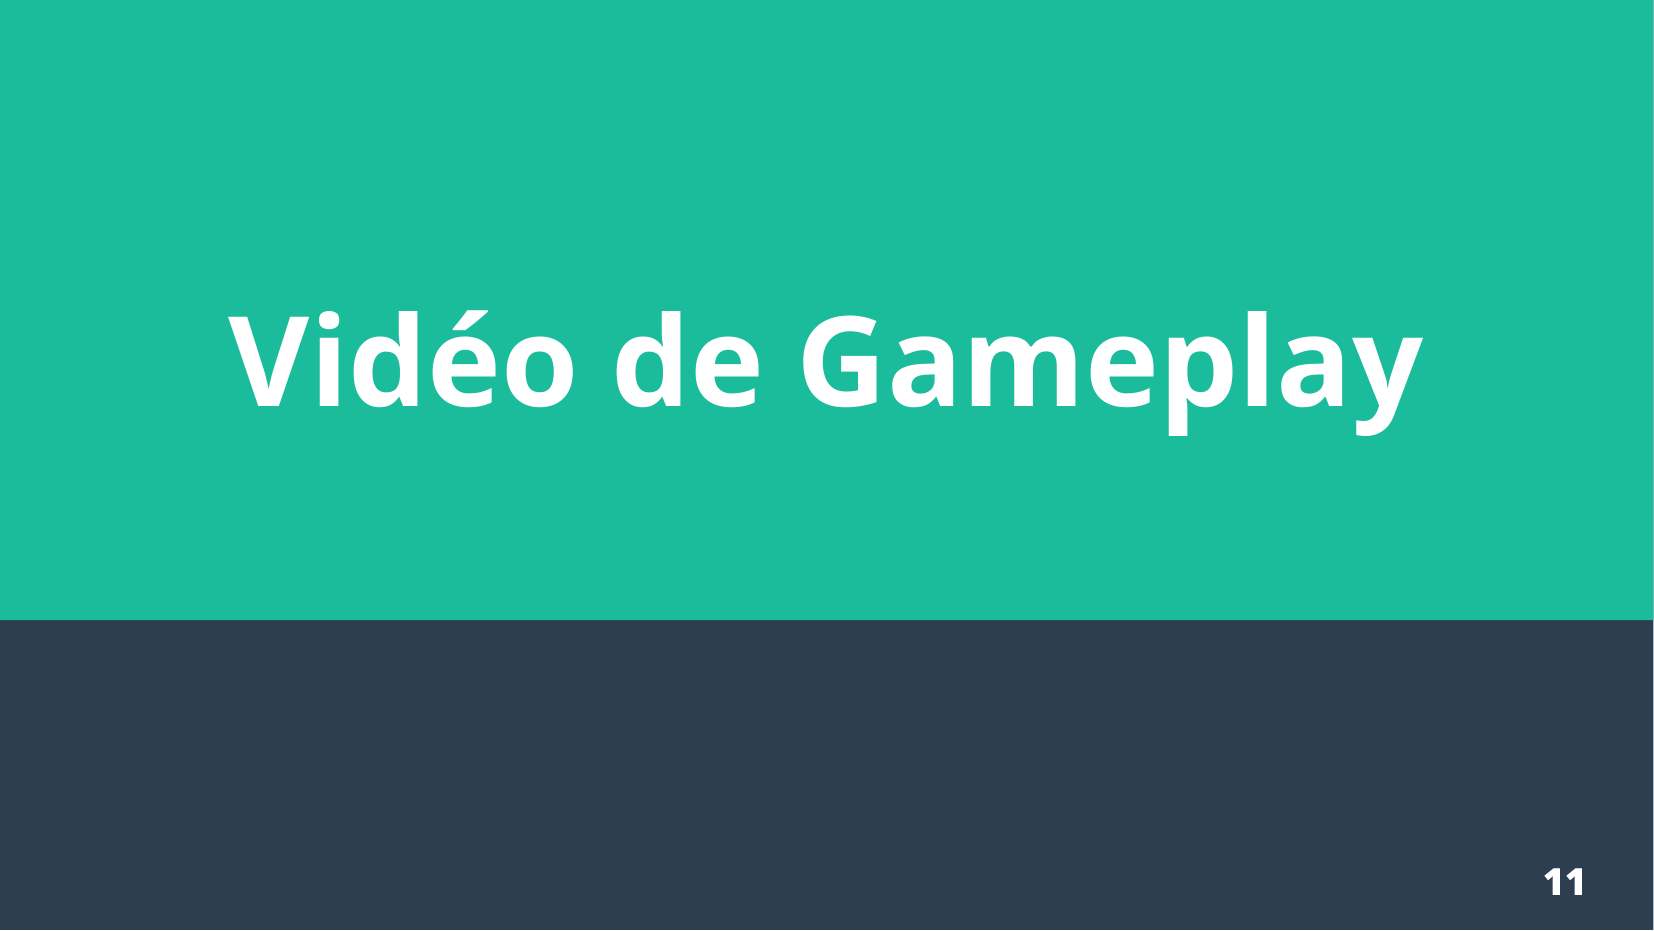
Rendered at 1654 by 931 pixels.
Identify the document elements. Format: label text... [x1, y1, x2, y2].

text_box Vidéo de Gameplay [59, 265, 1595, 614]
